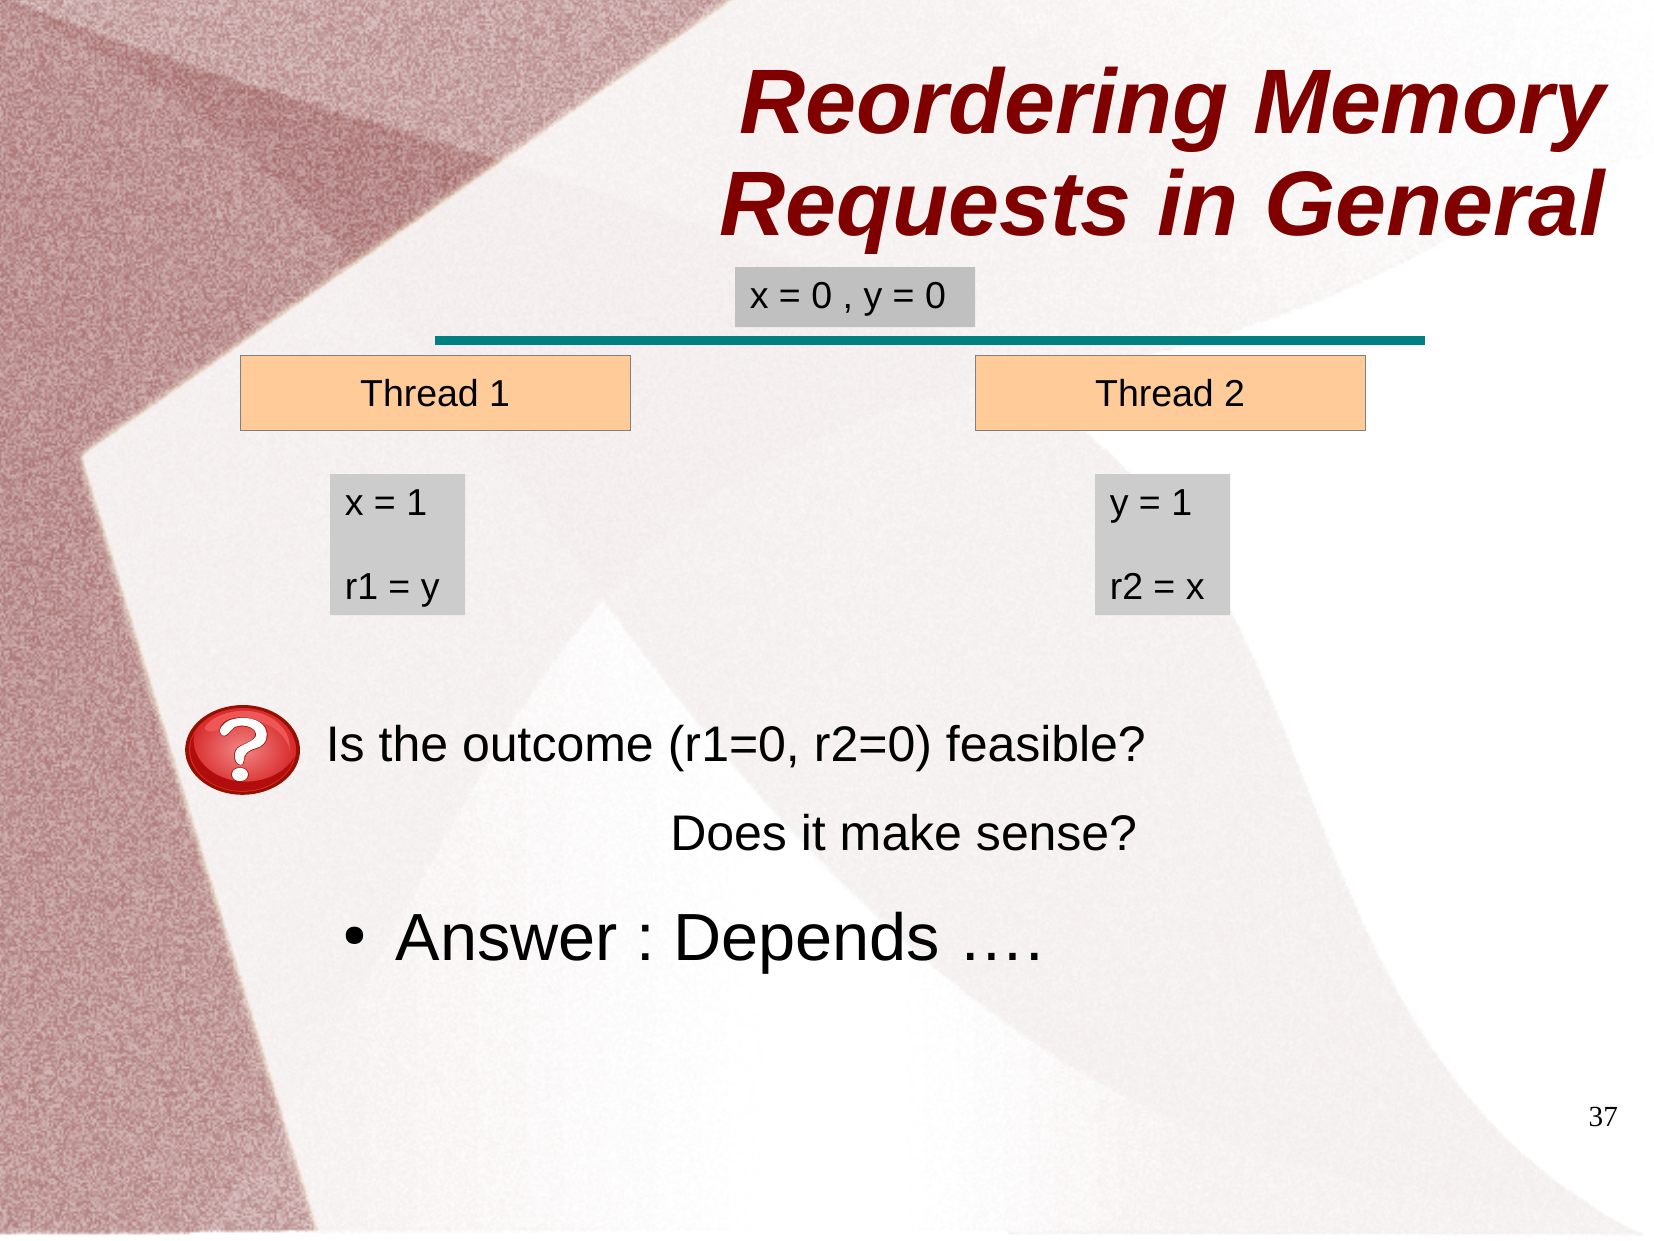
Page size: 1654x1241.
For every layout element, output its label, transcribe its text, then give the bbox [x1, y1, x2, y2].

list Answer : Depends …. [324, 900, 1601, 1010]
text_box y = 1 r2 = x [1095, 474, 1231, 616]
text_box Thread 2 [975, 355, 1366, 431]
text_box x = 0 , y = 0 [735, 267, 976, 328]
list Is the outcome (r1=0, r2=0) feasible? [301, 715, 1531, 781]
text_box Thread 1 [240, 355, 631, 431]
picture [0, 0, 1654, 1241]
title Reordering Memory Requests in General [596, 49, 1607, 257]
list Does it make sense? [599, 805, 1186, 871]
text_box x = 1 r1 = y [330, 474, 466, 616]
